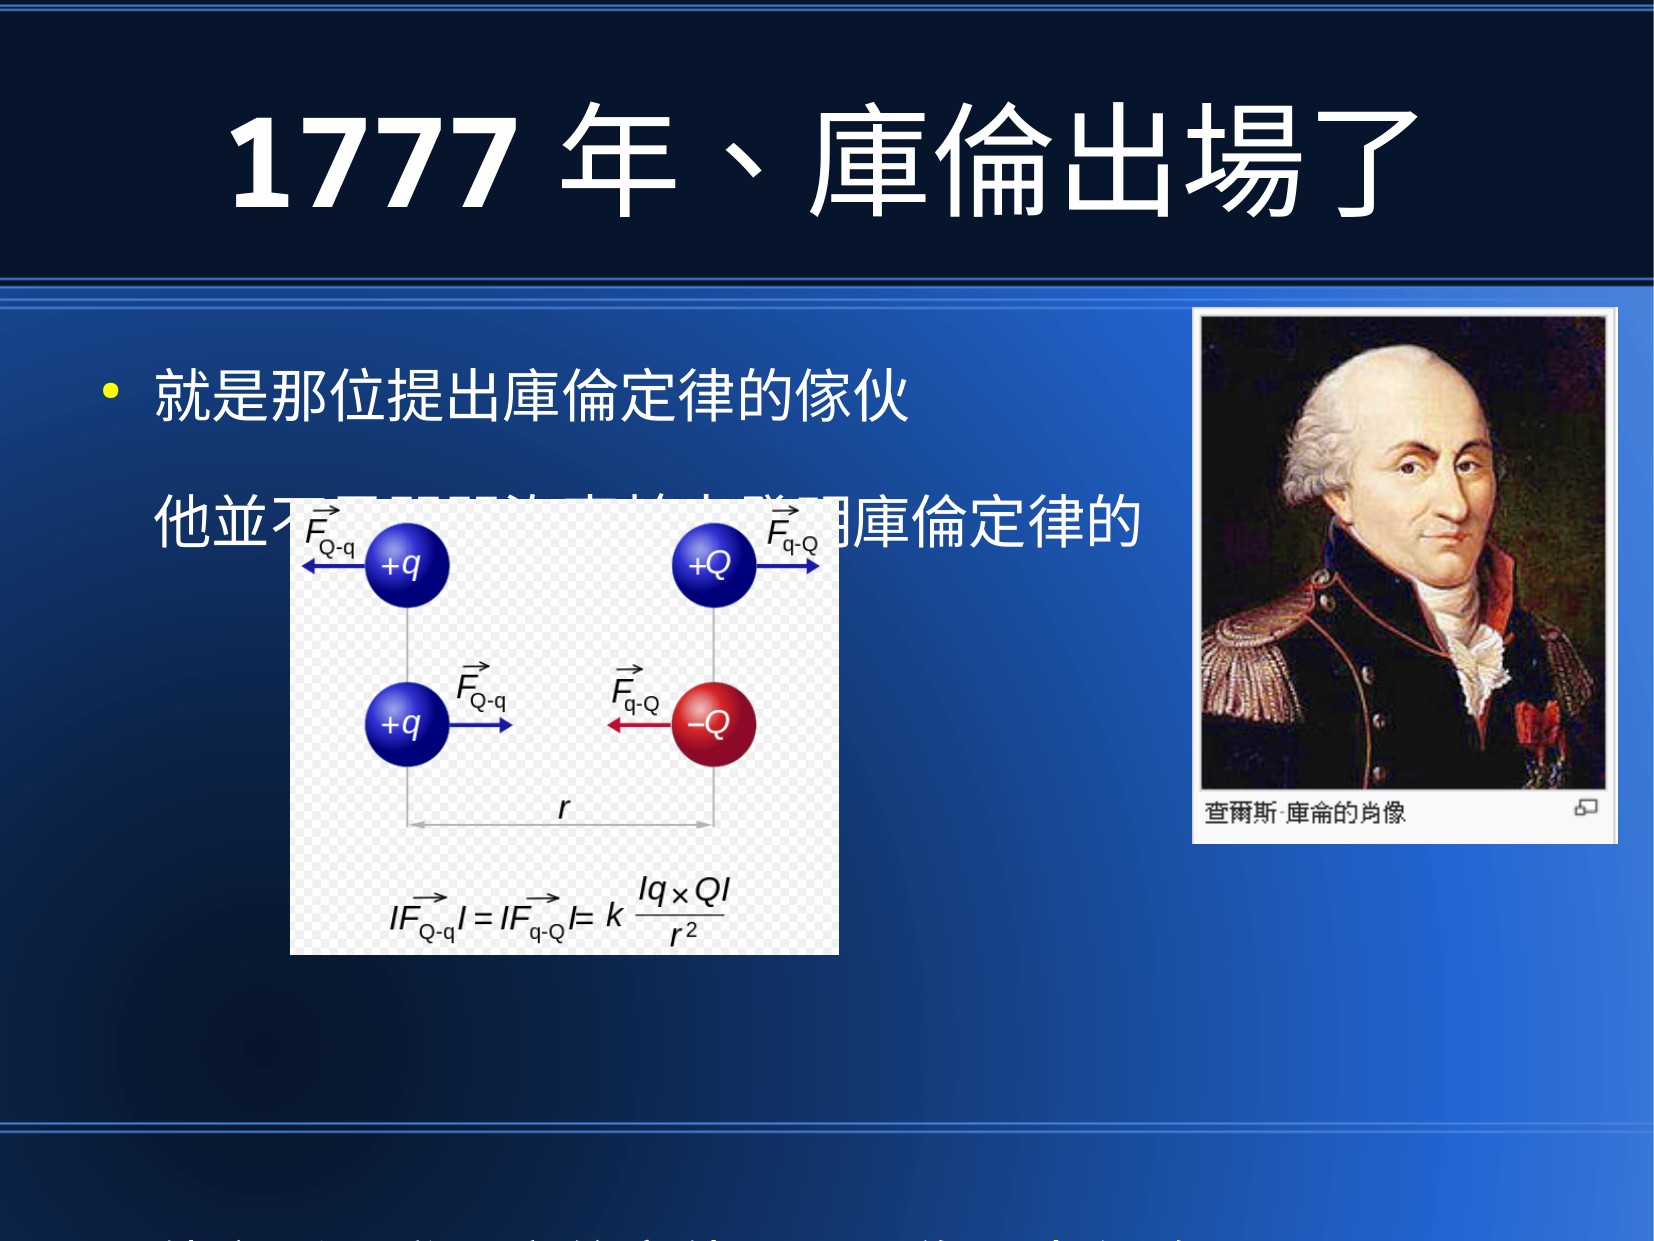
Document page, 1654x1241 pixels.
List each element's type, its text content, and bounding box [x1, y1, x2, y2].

list 就是那位提出庫倫定律的傢伙 他並不是閒閒沒事幹去發明庫倫定律的 他之所以發明庫倫定律，是因為軍事任務 [82, 307, 1229, 1241]
picture [0, 0, 1654, 1241]
title 1777年、庫倫出場了 [82, 49, 1571, 257]
picture [290, 499, 839, 955]
